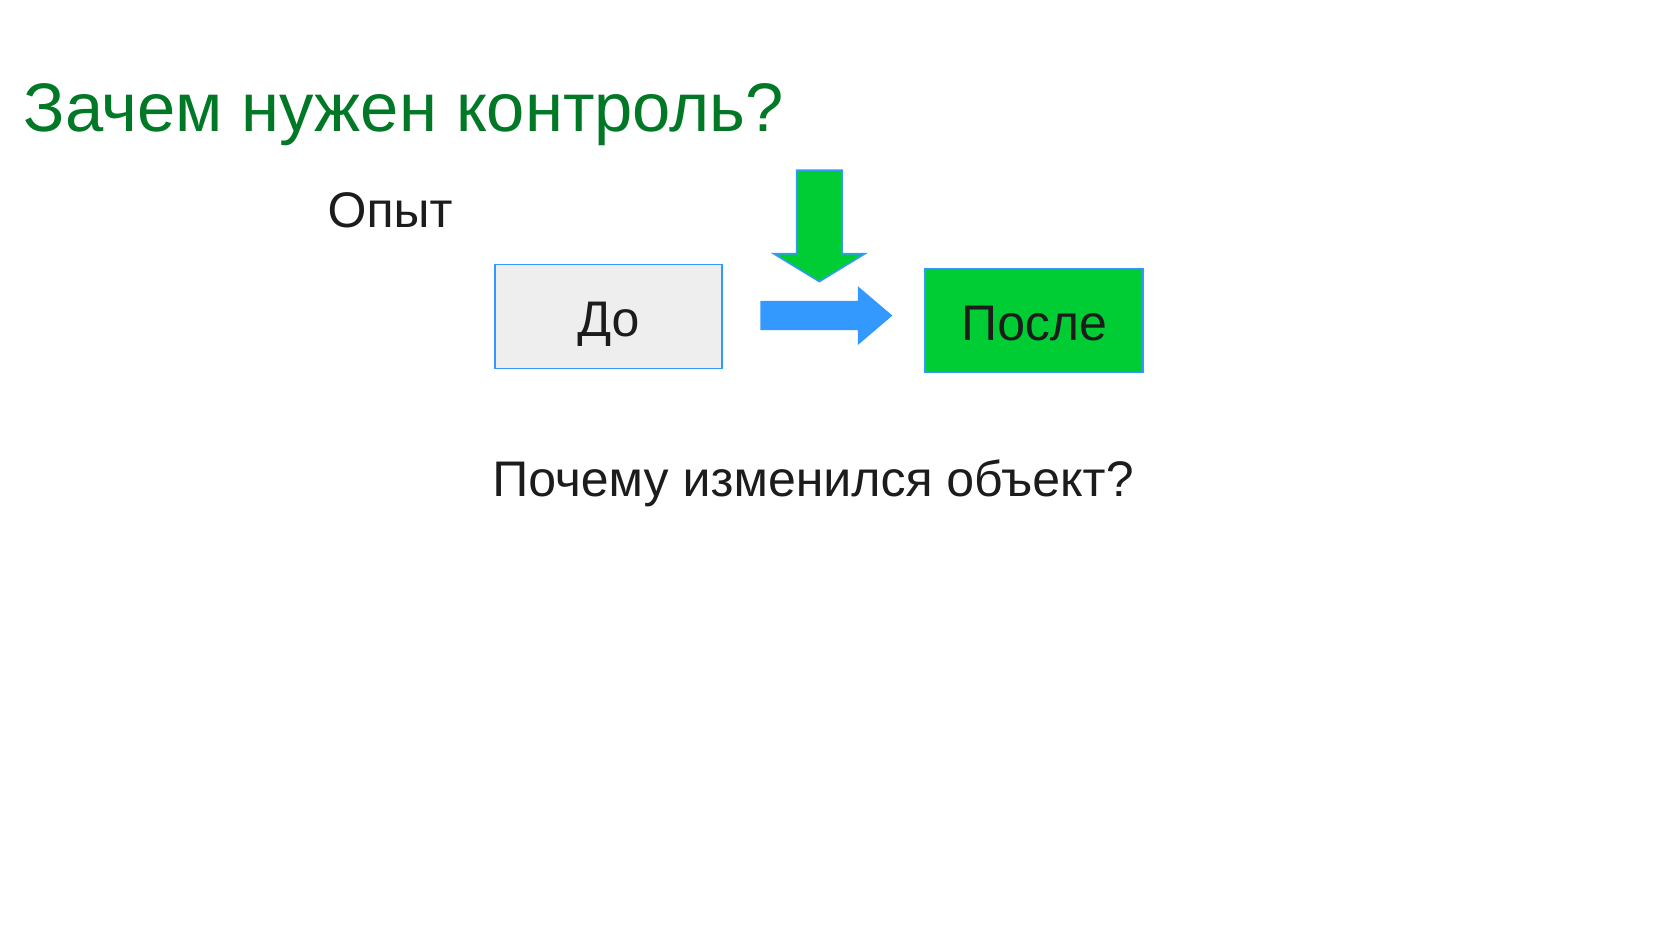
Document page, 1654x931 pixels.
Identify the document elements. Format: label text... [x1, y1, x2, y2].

title Зачем нужен контроль? [23, 23, 1630, 193]
text_box Опыт [188, 170, 593, 246]
text_box После [925, 268, 1144, 373]
text_box До [495, 264, 722, 369]
text_box [761, 287, 892, 344]
text_box Почему изменился объект? [31, 439, 1595, 515]
text_box [773, 170, 865, 282]
